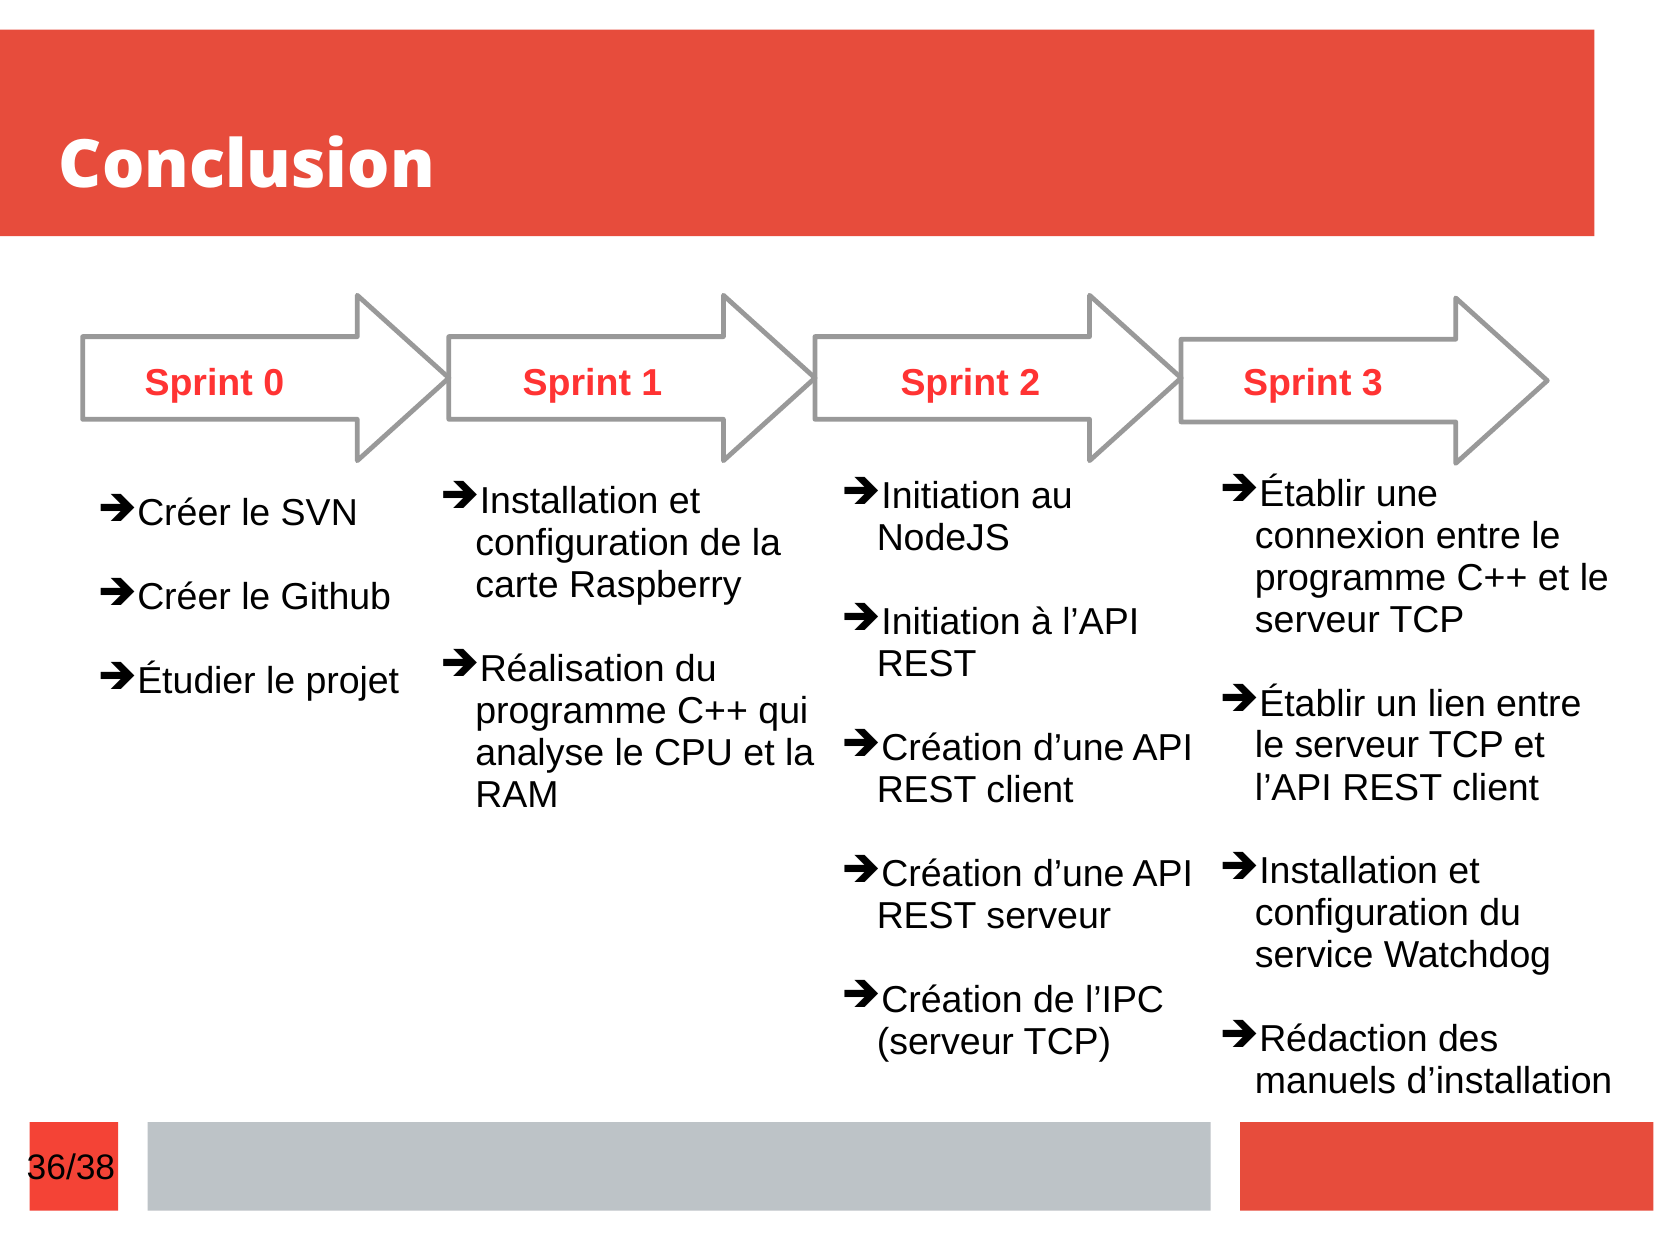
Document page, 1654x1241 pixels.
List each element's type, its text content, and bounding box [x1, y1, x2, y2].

text_box Installation et configuration de la carte Raspberry Réalisation du programme C++ qui analyse le CPU et la RAM [425, 471, 826, 827]
text_box Sprint 3 [1228, 354, 1654, 412]
text_box <numéro>/38 [11, 1139, 659, 1241]
text_box Sprint 0 [129, 354, 507, 412]
text_box Initiation au NodeJS Initiation à l’API REST Création d’une API REST client Création d’une API REST serveur Création de l’IPC (serveur TCP) [826, 466, 1204, 1087]
text_box Créer le SVN Créer le Github Étudier le projet [82, 484, 425, 718]
text_box Sprint 1 [507, 354, 885, 412]
title Conclusion [59, 59, 1595, 207]
text_box Sprint 2 [885, 354, 1228, 412]
text_box Établir une connexion entre le programme C++ et le serveur TCP Établir un lien entre le serveur TCP et l’API REST client Installation et configuration du service Watchdog Rédaction des manuels d’installation [1204, 464, 1630, 1123]
